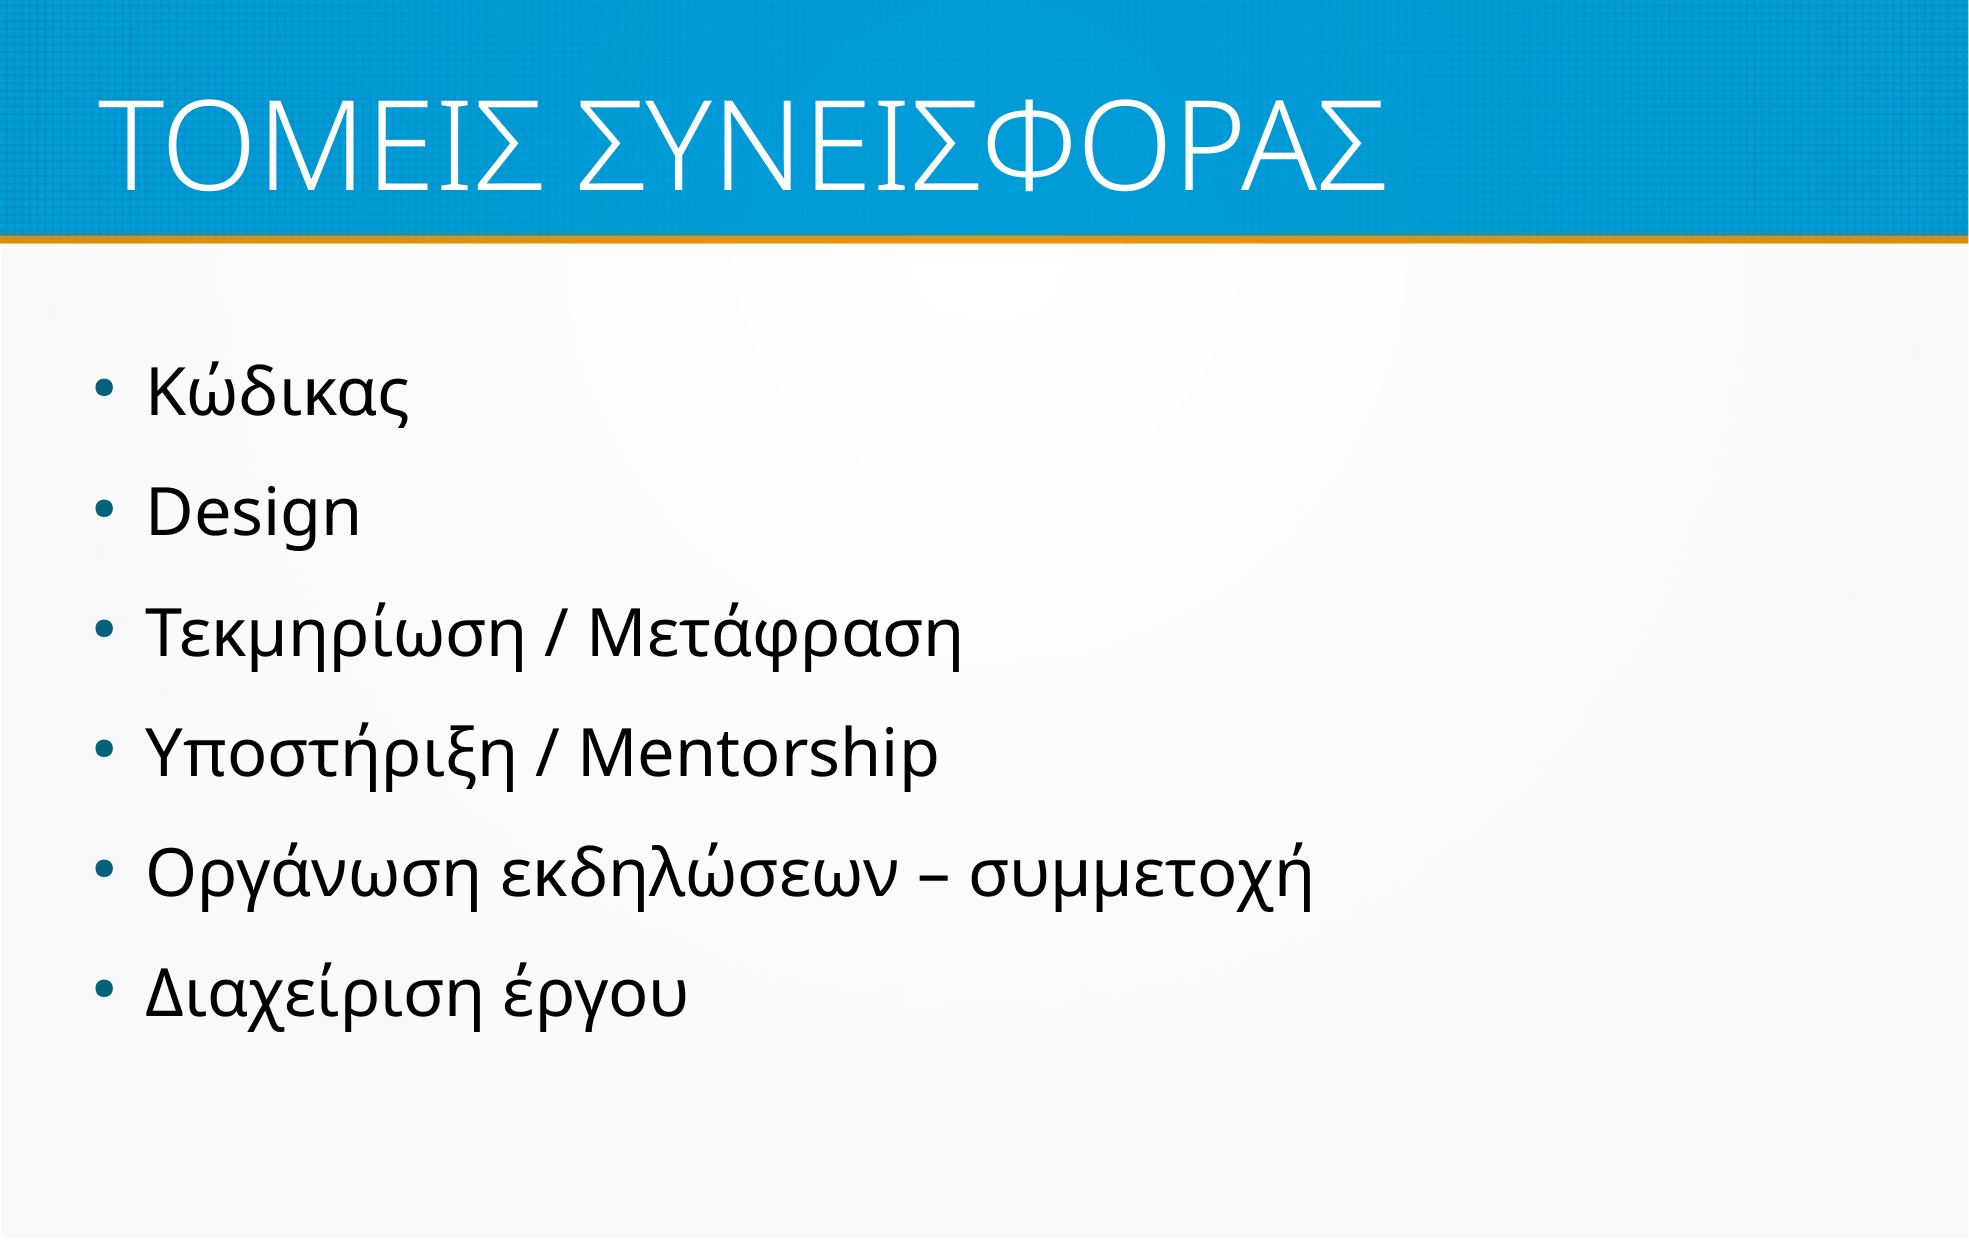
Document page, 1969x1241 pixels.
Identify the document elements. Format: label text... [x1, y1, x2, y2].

picture [0, 233, 1969, 1241]
list Κώδικας Design Τεκμηρίωση / Μετάφραση Υποστήριξη / Mentorship Οργάνωση εκδηλώσεων – συμμετοχή Διαχείριση έργου [74, 344, 1878, 1110]
title ΤΟΜΕΙΣ ΣΥΝΕΙΣΦΟΡΑΣ [98, 19, 1870, 227]
